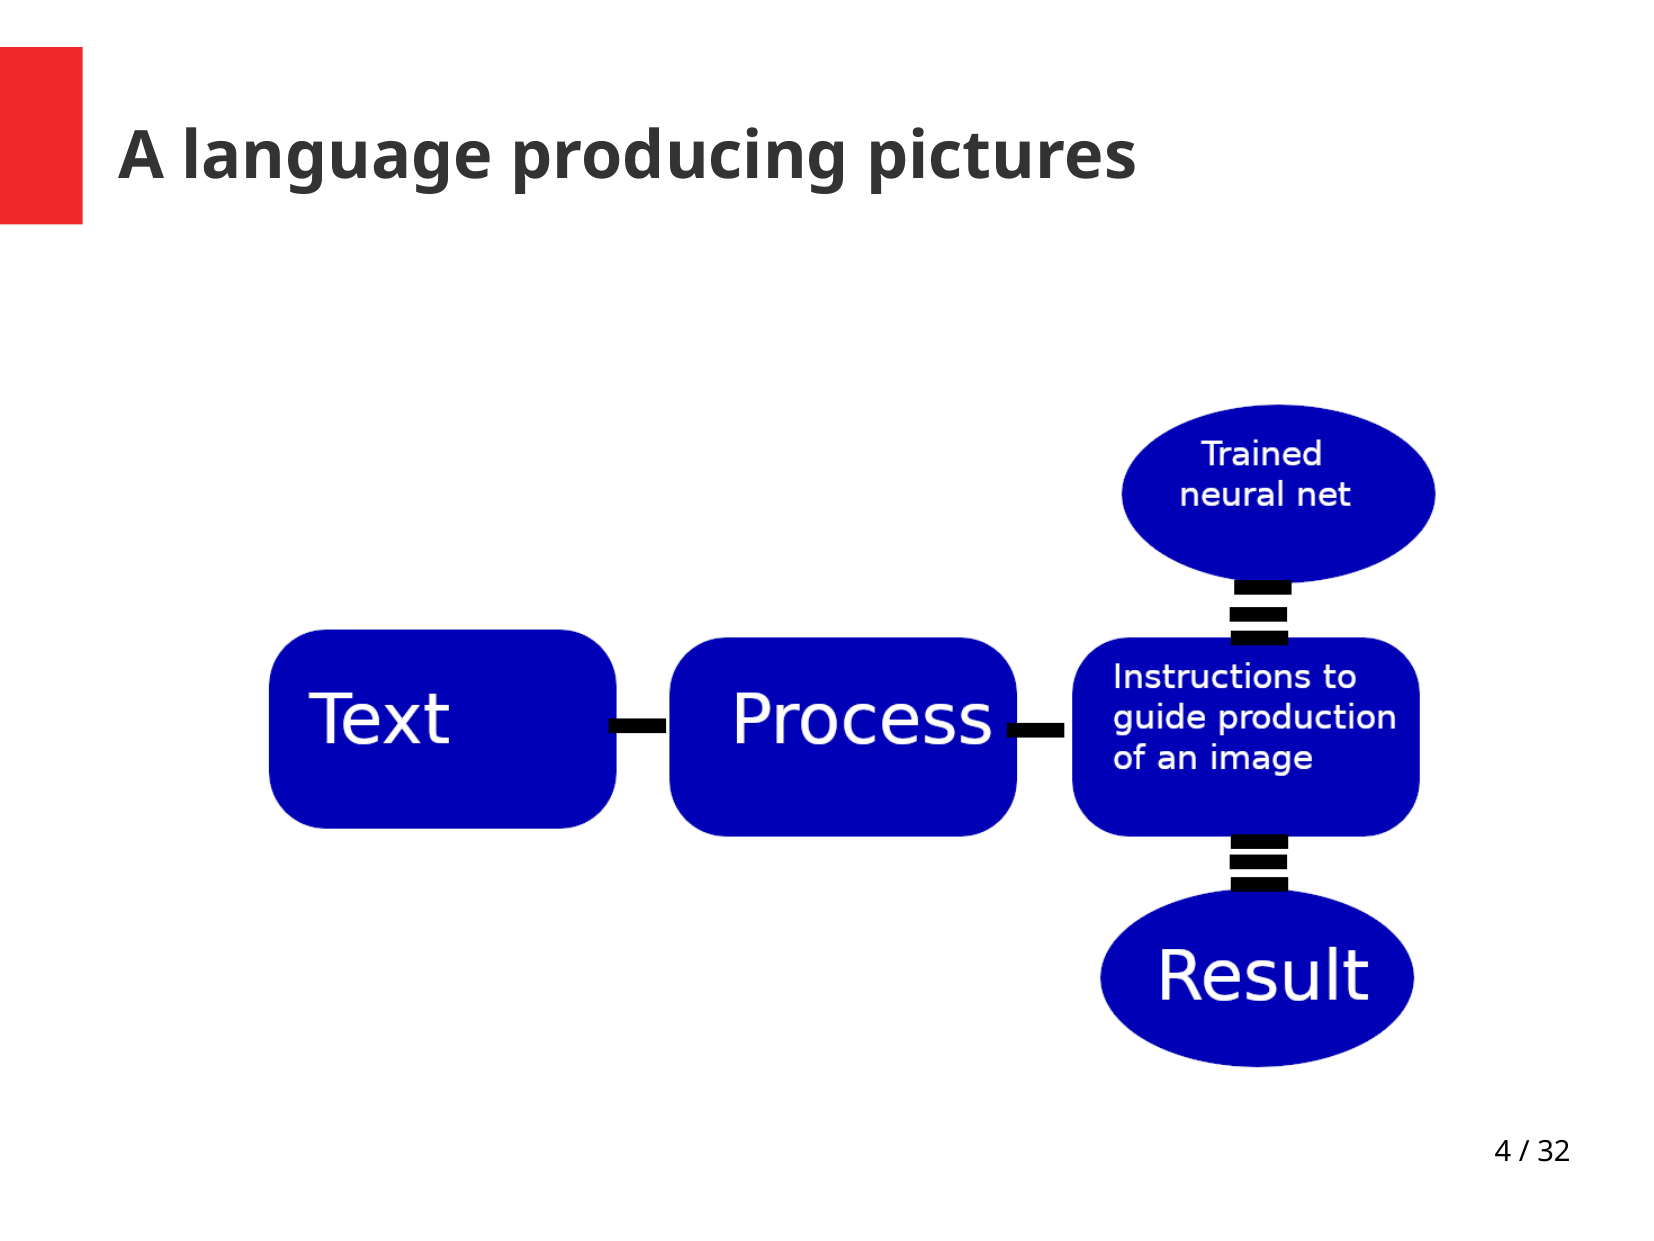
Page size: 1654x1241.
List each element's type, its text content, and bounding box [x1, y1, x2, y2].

title A language producing pictures [118, 49, 1571, 257]
picture [188, 354, 1466, 1074]
